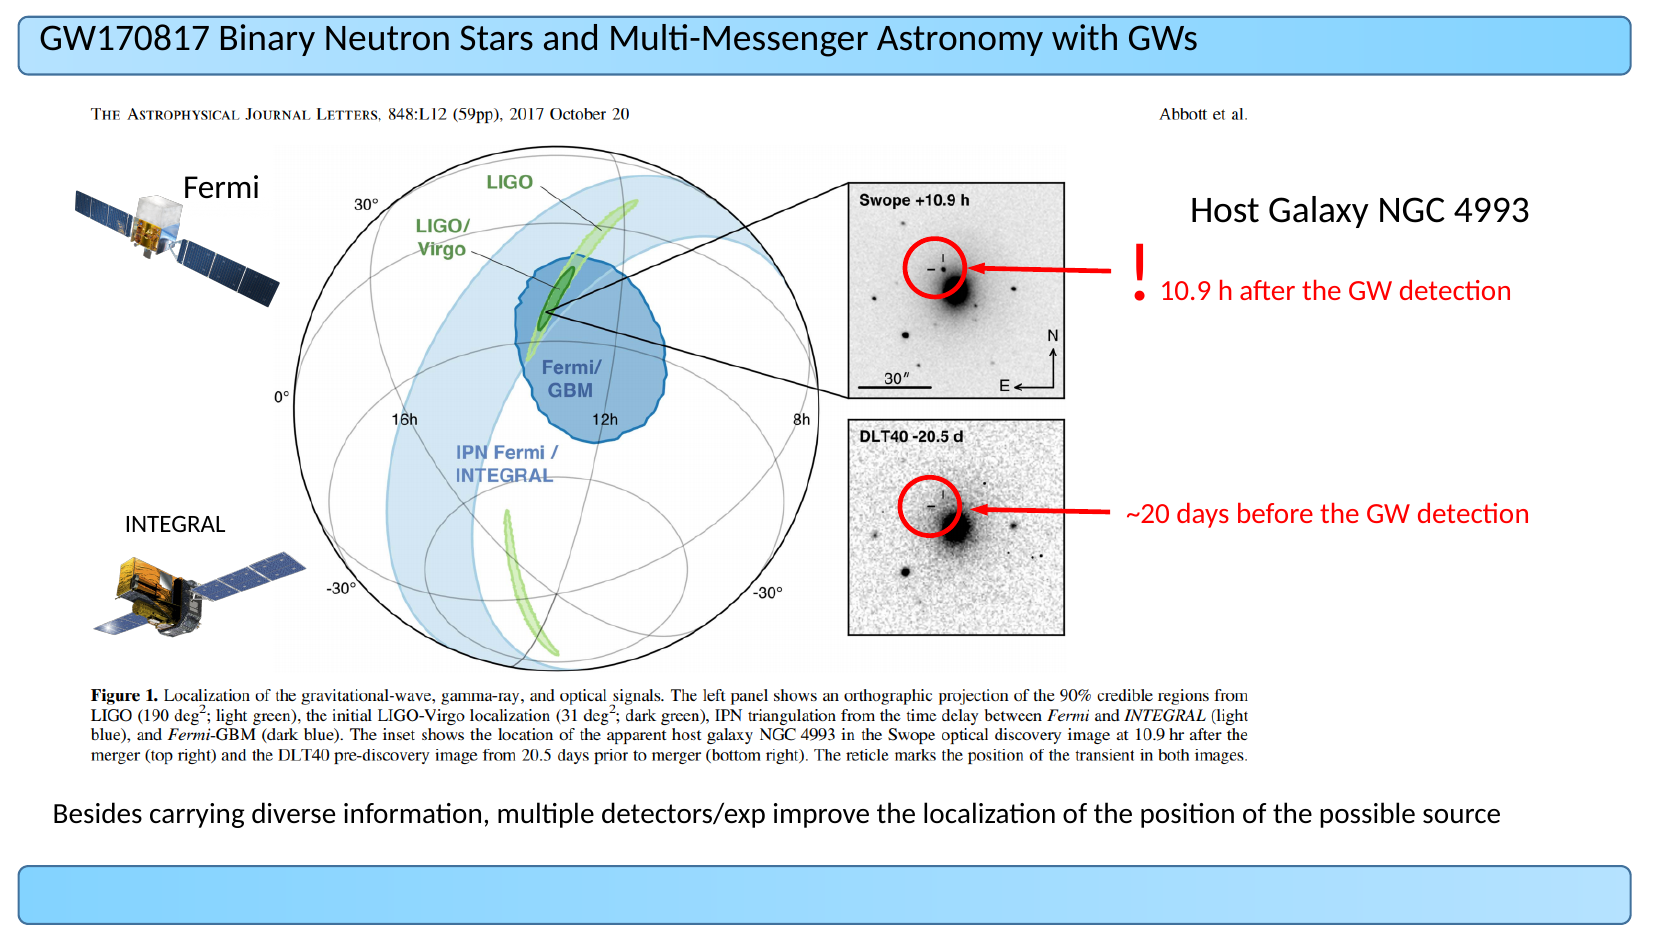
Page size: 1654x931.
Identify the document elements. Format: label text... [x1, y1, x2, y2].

text_box Besides carrying diverse information, multiple detectors/exp improve the localization of the position of the possible source [37, 786, 1654, 837]
text_box ~20 days before the GW detection [1111, 486, 1565, 537]
text_box ! 10.9 h after the GW detection [1111, 209, 1565, 326]
text_box GW170817 Binary Neutron Stars and Multi-Messenger Astronomy with GWs [24, 15, 1628, 77]
text_box Fermi [168, 153, 305, 214]
text_box Host Galaxy NGC 4993 [1175, 177, 1654, 238]
picture [908, 241, 962, 294]
text_box INTEGRAL [109, 500, 339, 546]
picture [75, 98, 1264, 772]
